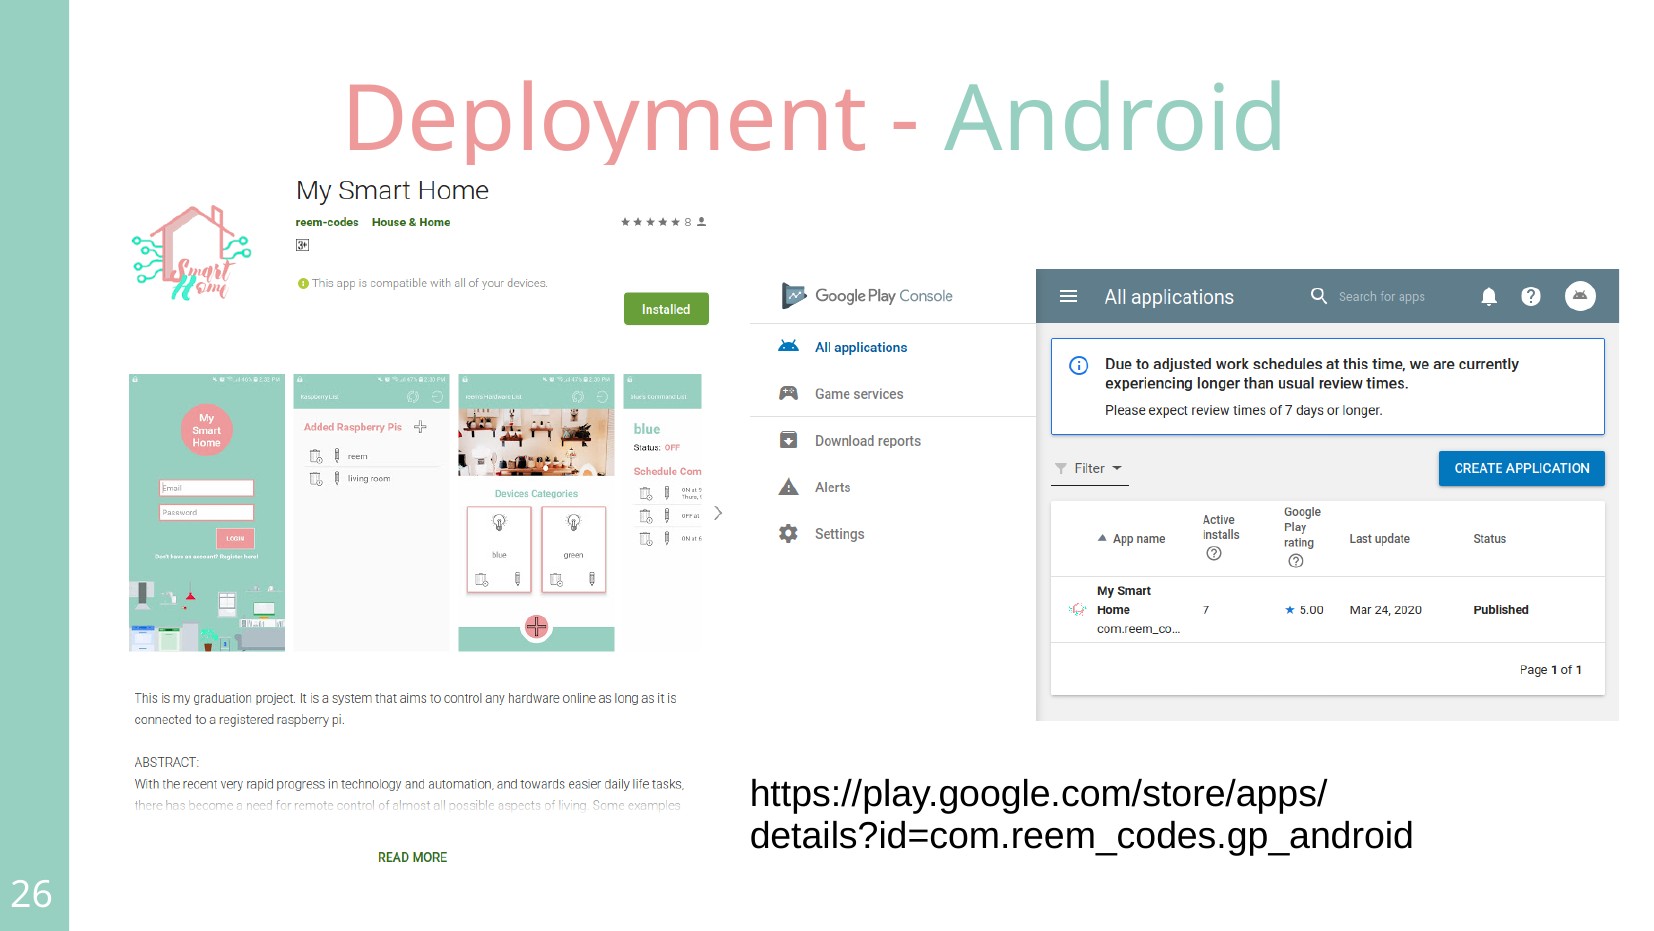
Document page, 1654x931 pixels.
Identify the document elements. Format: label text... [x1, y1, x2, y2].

text_box [0, 0, 70, 860]
picture [101, 165, 736, 901]
picture [750, 269, 1620, 721]
text_box https://play.google.com/store/apps/details?id=com.reem_codes.gp_android [735, 765, 1441, 916]
text_box <number> [0, 860, 132, 931]
title Deployment - Android [82, 37, 1571, 193]
